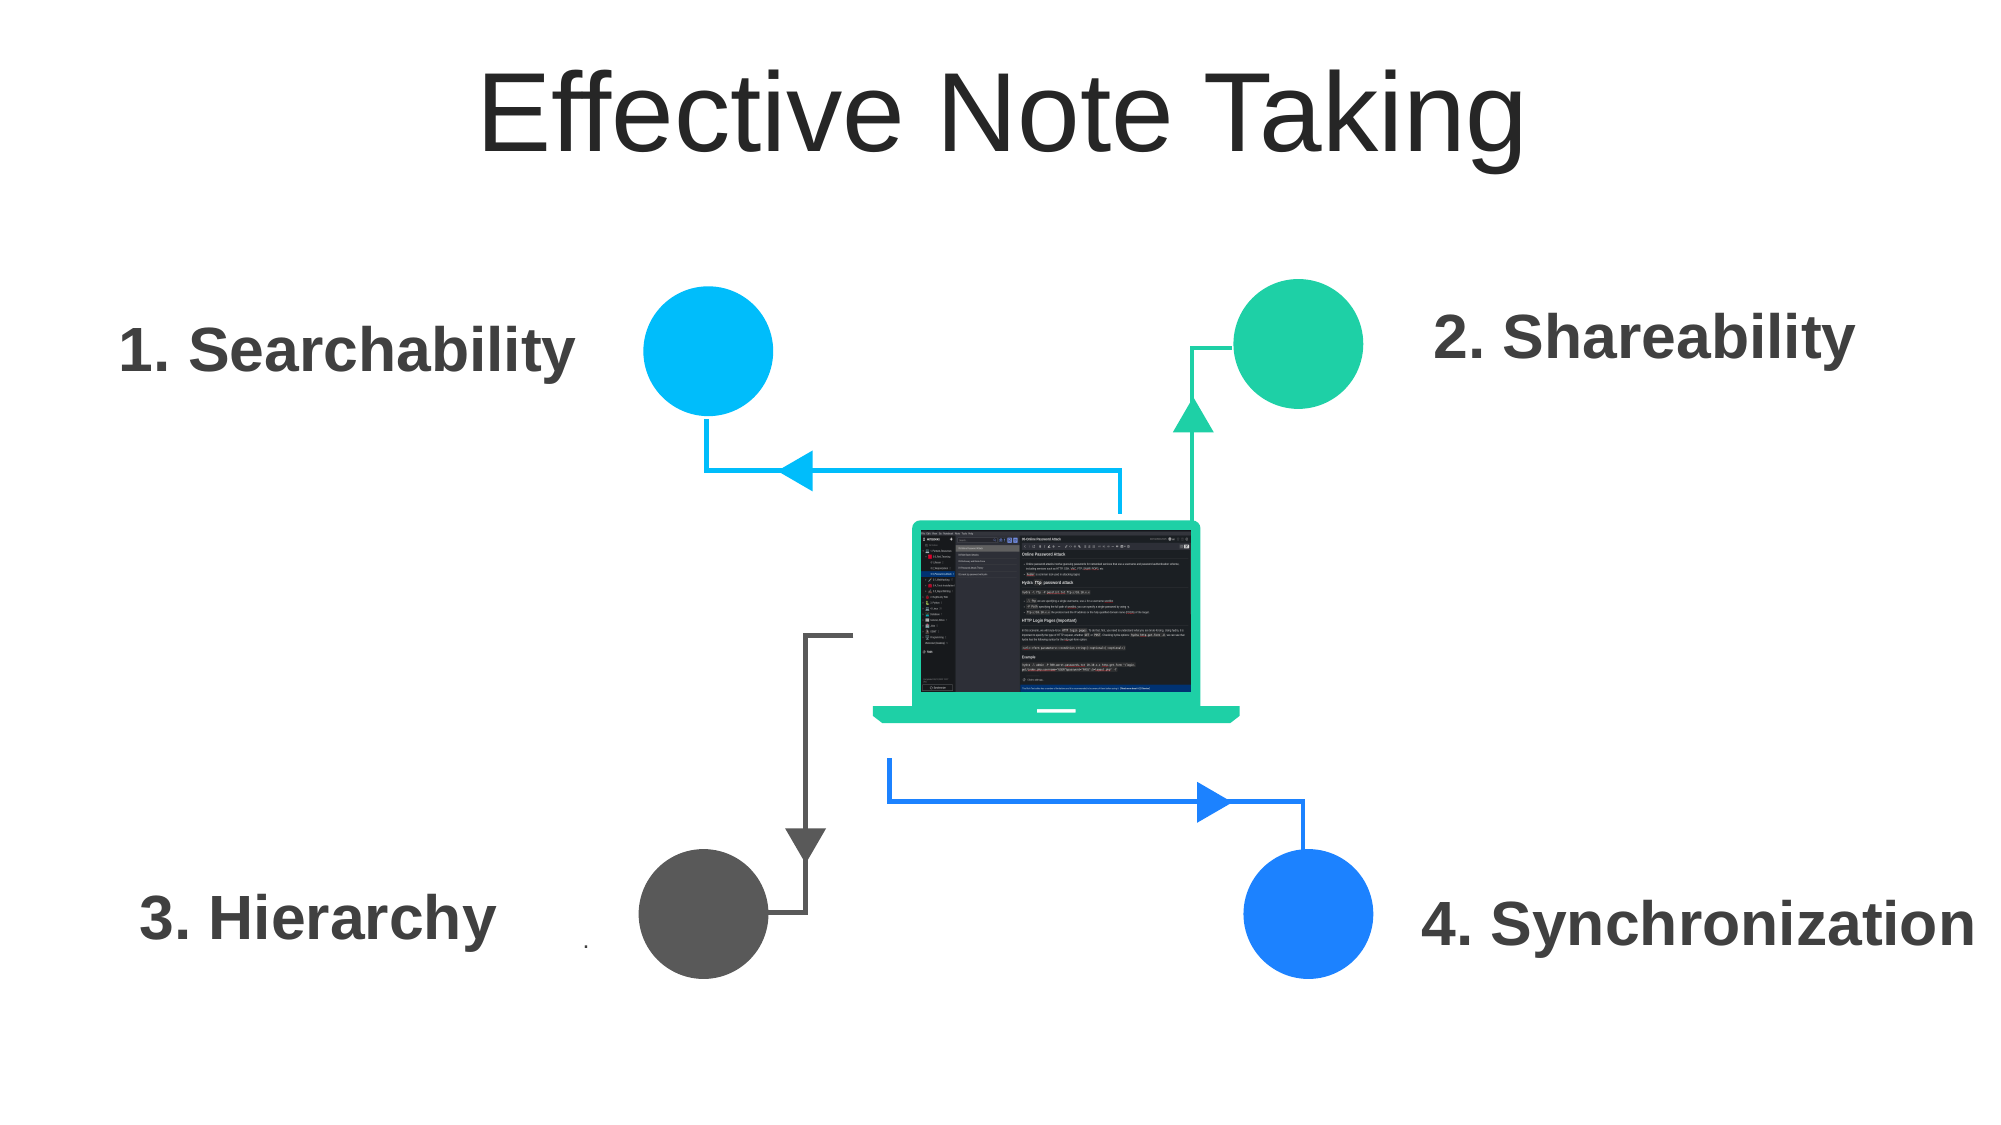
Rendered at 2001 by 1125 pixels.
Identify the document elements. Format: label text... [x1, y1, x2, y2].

text_box [1172, 397, 1214, 433]
picture [921, 530, 1191, 692]
text_box [638, 849, 769, 979]
text_box SECURITY [894, 653, 1110, 704]
text_box [912, 520, 1190, 653]
text_box 4. Synchronization [1406, 875, 1999, 1041]
text_box [872, 520, 1240, 724]
text_box [643, 286, 774, 417]
text_box [785, 828, 827, 864]
text_box 1. Searchability [104, 301, 630, 392]
text_box 3. Hierarchy [124, 869, 626, 960]
text_box [1243, 849, 1374, 979]
text_box 2. Shareability [1418, 289, 1945, 414]
list Effective Note Taking [53, 55, 1952, 175]
text_box [1197, 781, 1233, 823]
text_box [1233, 279, 1364, 409]
text_box [777, 450, 813, 492]
